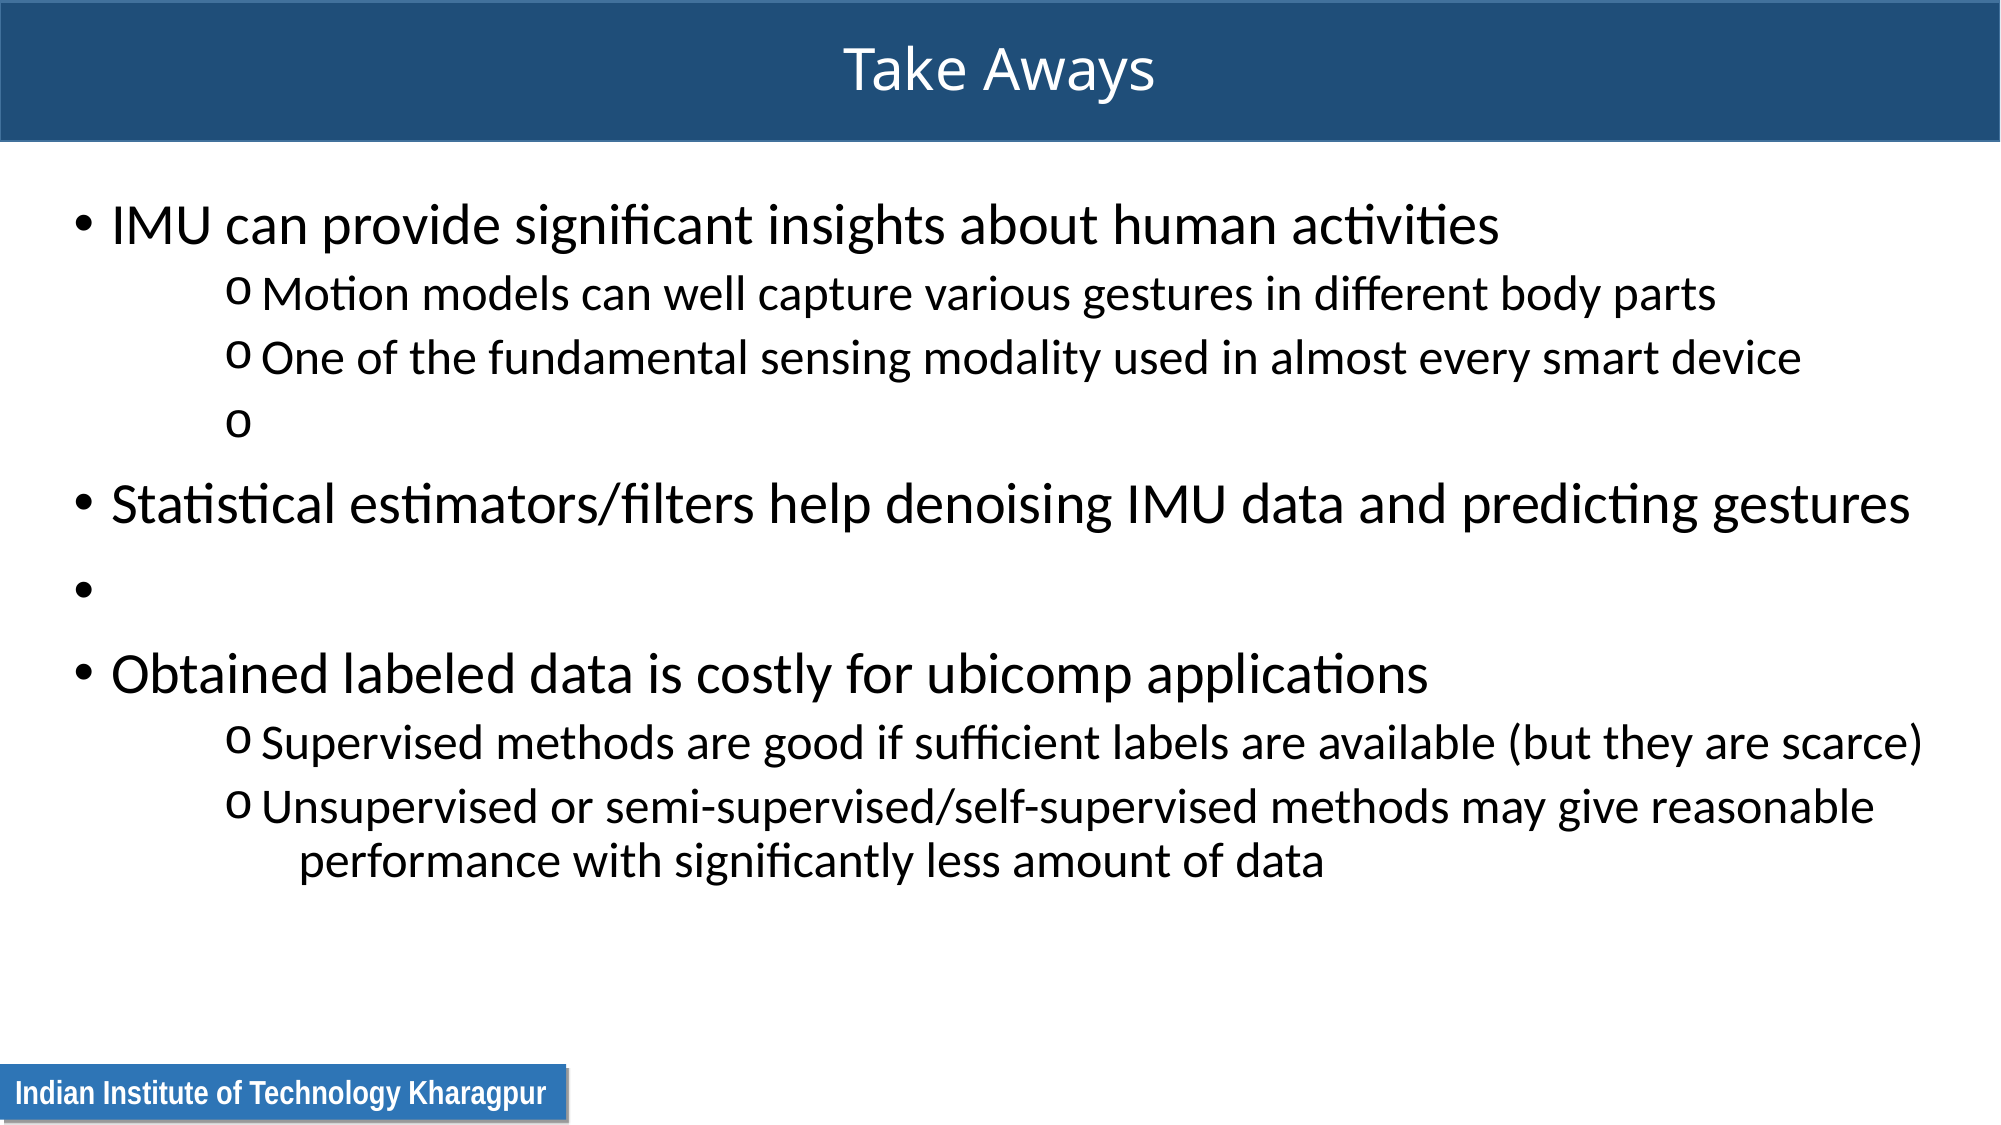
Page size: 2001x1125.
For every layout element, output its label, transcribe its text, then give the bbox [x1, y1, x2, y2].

list IMU can provide significant insights about human activities Motion models can well capture various gestures in different body parts One of the fundamental sensing modality used in almost every smart device Statistical estimators/filters help denoising IMU data and predicting gestures Obtained labeled data is costly for ubicomp applications Supervised methods are good if sufficient labels are available (but they are scarce) Unsupervised or semi-supervised/self-supervised methods may give reasonable performance with significantly less amount of data [58, 186, 1954, 1065]
title Take Aways [0, 1, 2000, 141]
